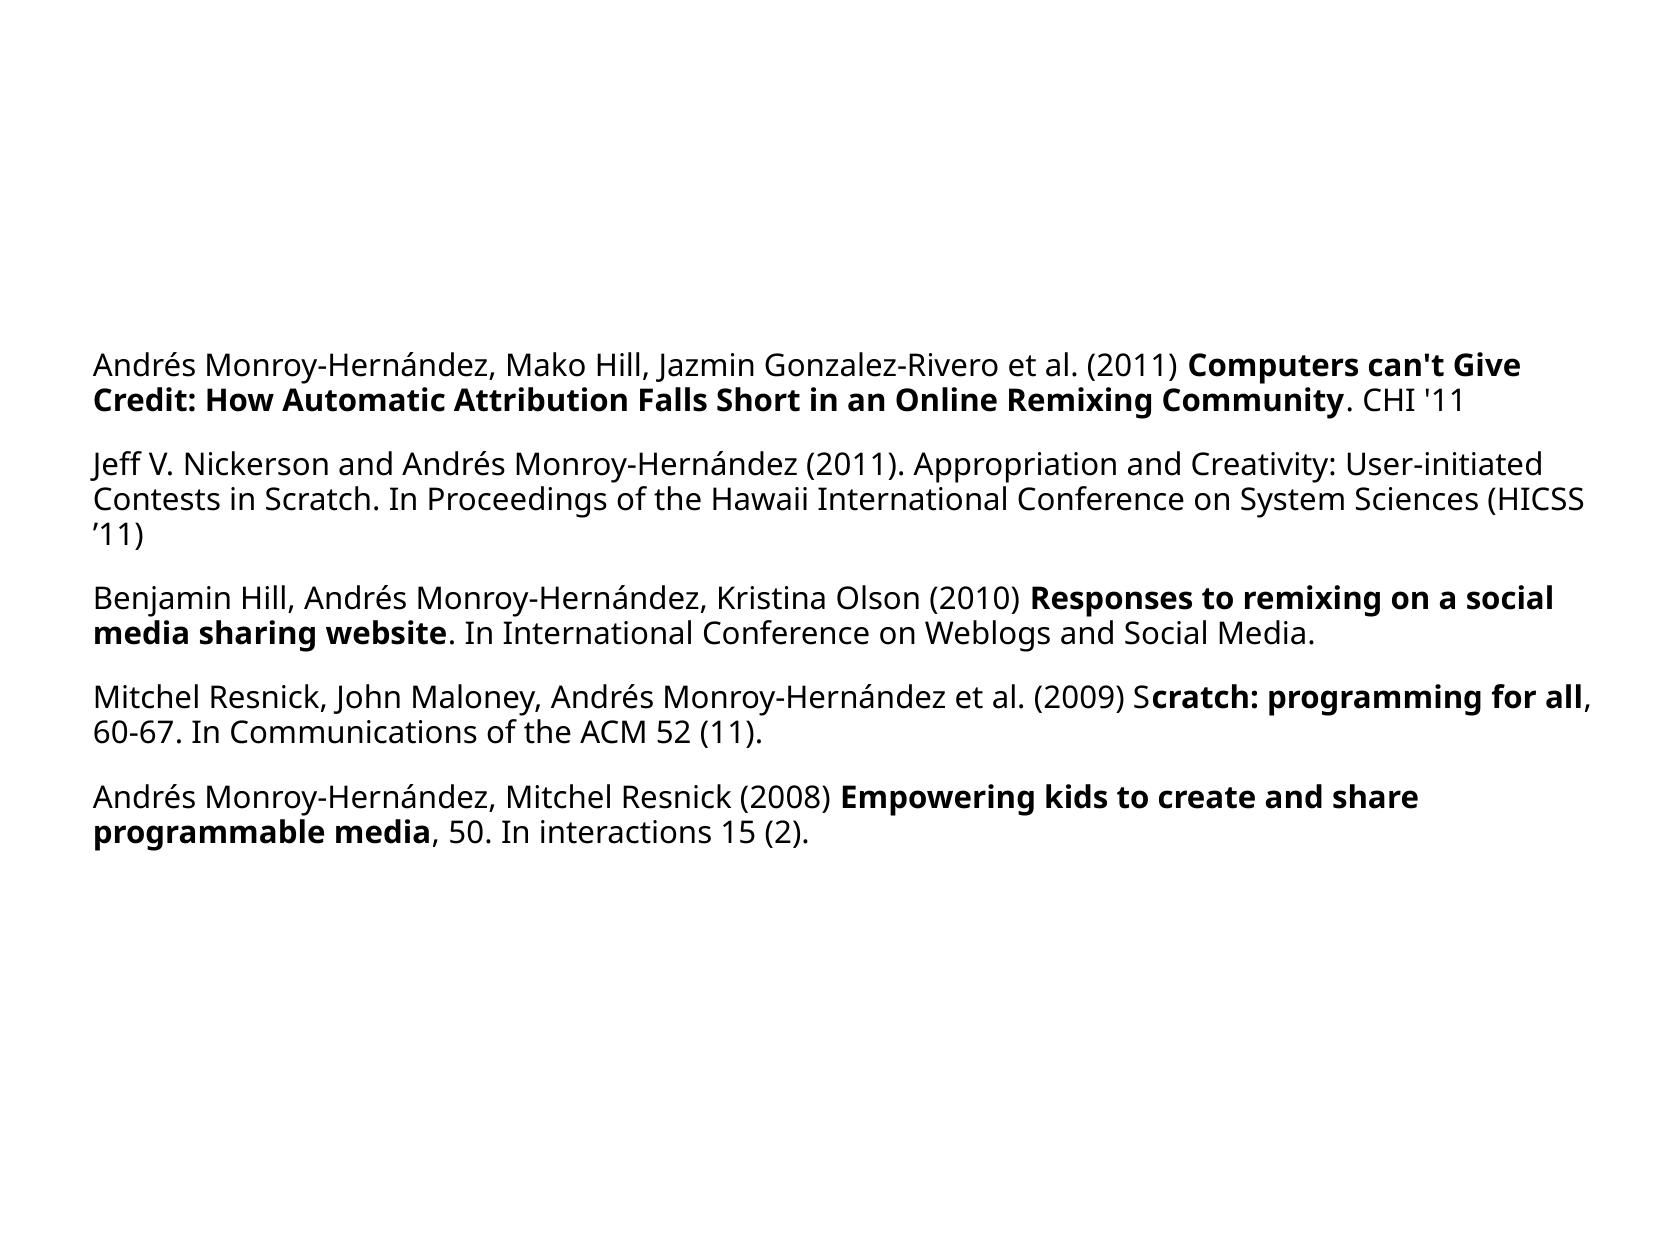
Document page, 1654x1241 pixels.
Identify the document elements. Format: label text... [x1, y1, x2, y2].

list Andrés Monroy-Hernández, Mako Hill, Jazmin Gonzalez-Rivero et al. (2011) Computers can't Give Credit: How Automatic Attribution Falls Short in an Online Remixing Community. CHI '11 Jeff V. Nickerson and Andrés Monroy-Hernández (2011). Appropriation and Creativity: User-initiated Contests in Scratch. In Proceedings of the Hawaii International Conference on System Sciences (HICSS ’11) Benjamin Hill, Andrés Monroy-Hernández, Kristina Olson (2010) Responses to remixing on a social media sharing website. In International Conference on Weblogs and Social Media. Mitchel Resnick, John Maloney, Andrés Monroy-Hernández et al. (2009) Scratch: programming for all, 60-67. In Communications of the ACM 52 (11). Andrés Monroy-Hernández, Mitchel Resnick (2008) Empowering kids to create and share programmable media, 50. In interactions 15 (2). [37, 343, 1613, 1163]
